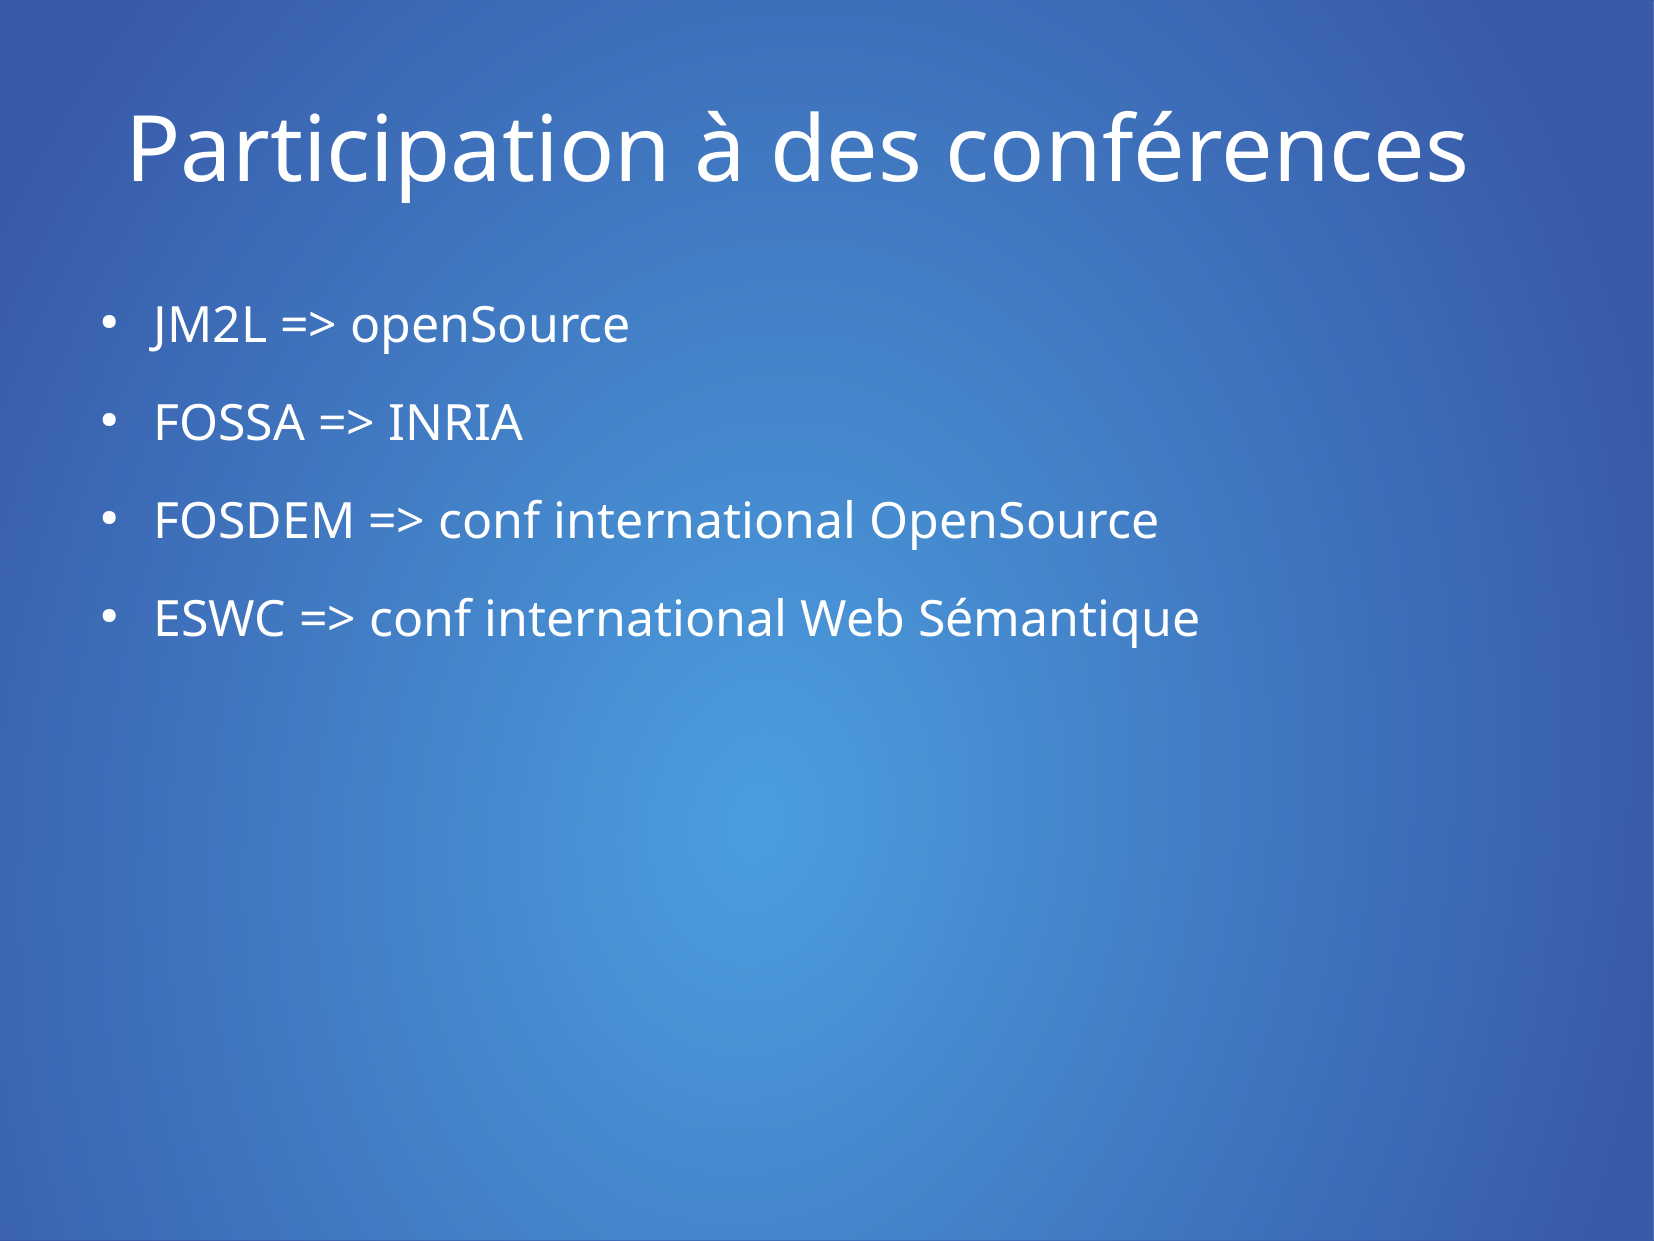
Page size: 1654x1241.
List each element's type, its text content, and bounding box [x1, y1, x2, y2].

list JM2L => openSource FOSSA => INRIA FOSDEM => conf international OpenSource ESWC => conf international Web Sémantique [82, 289, 1571, 1009]
title Participation à des conférences [82, 50, 1571, 243]
picture [0, 0, 1654, 1241]
